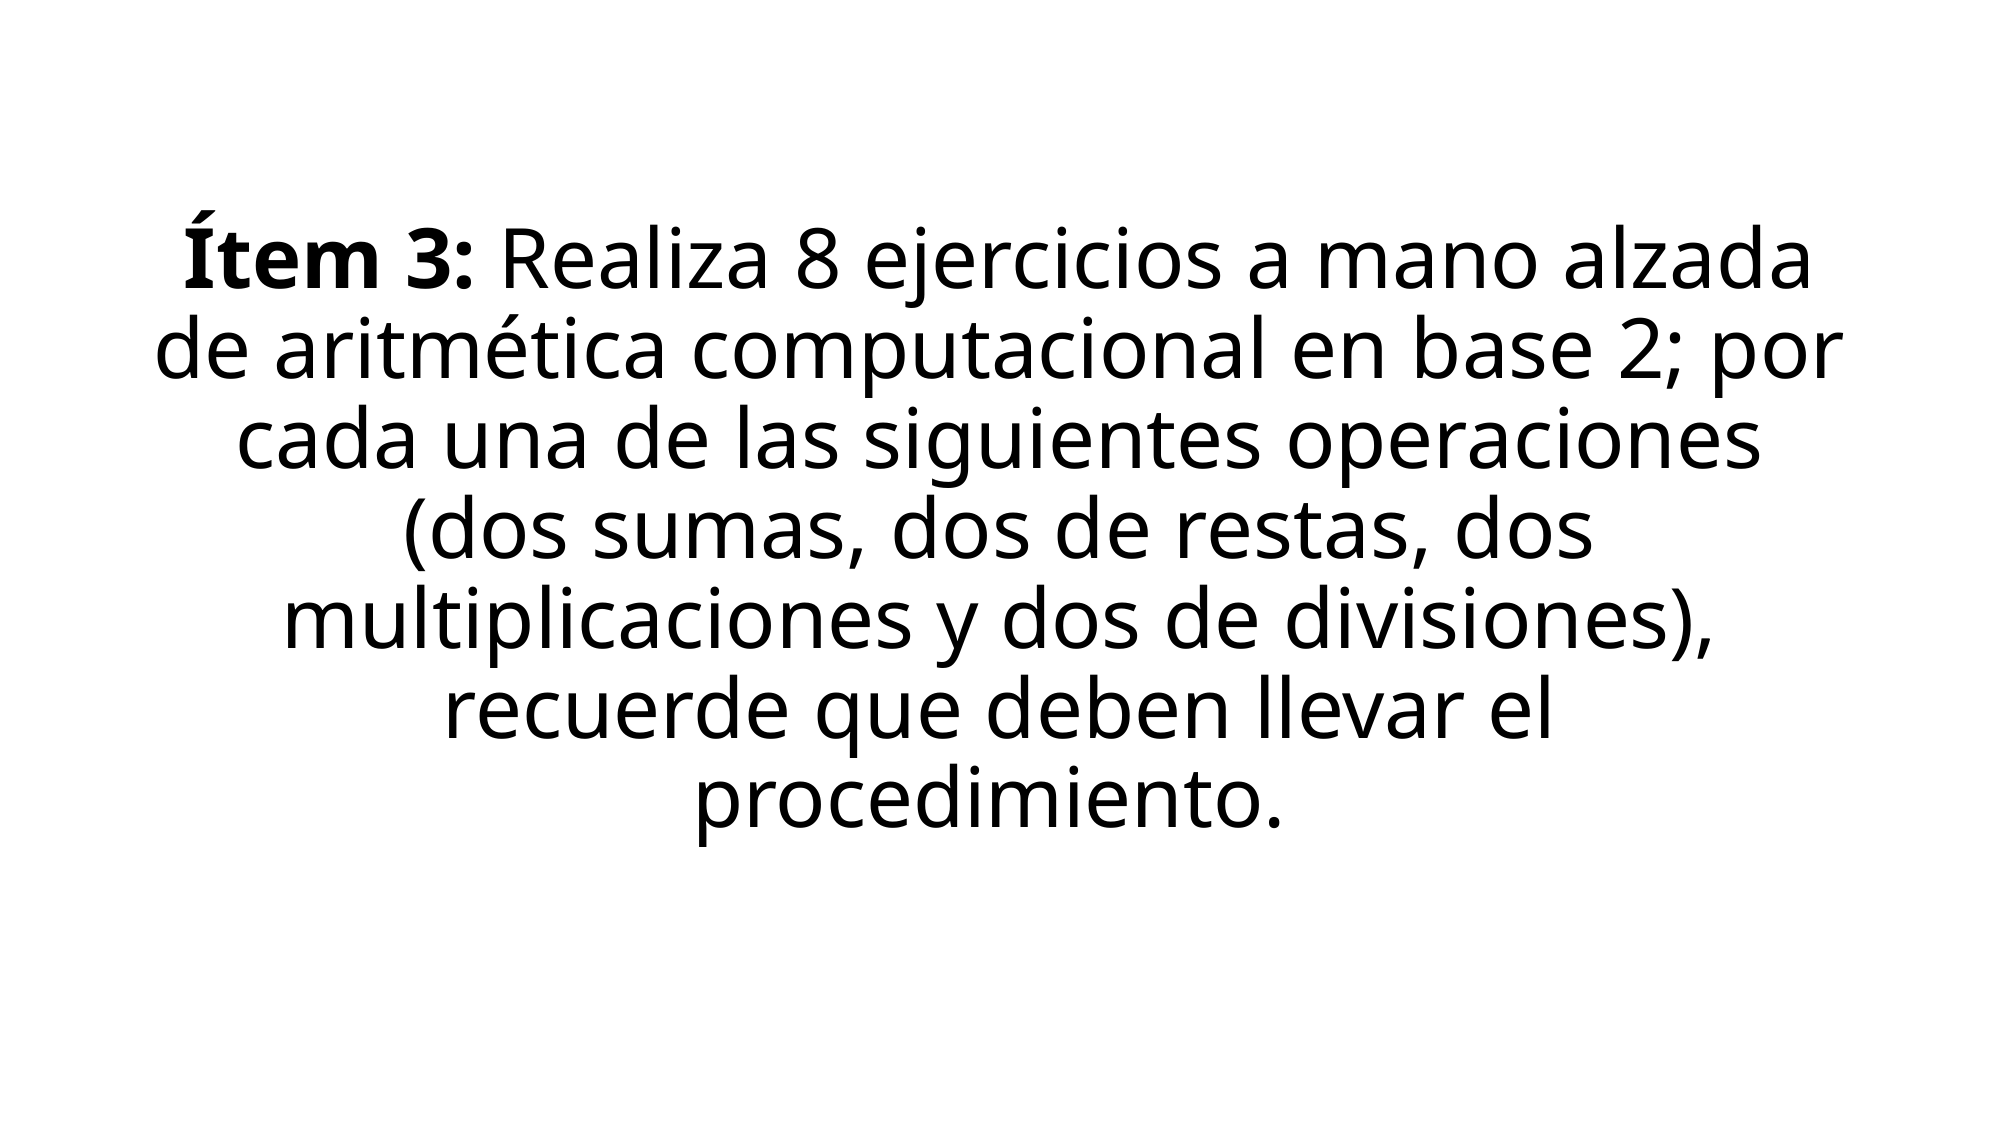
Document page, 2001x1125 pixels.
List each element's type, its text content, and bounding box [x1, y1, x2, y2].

title Ítem 3: Realiza 8 ejercicios a mano alzada de aritmética computacional en base 2; por cada una de las siguientes operaciones (dos sumas, dos de restas, dos multiplicaciones y dos de divisiones), recuerde que deben llevar el procedimiento. [137, 59, 1863, 1003]
